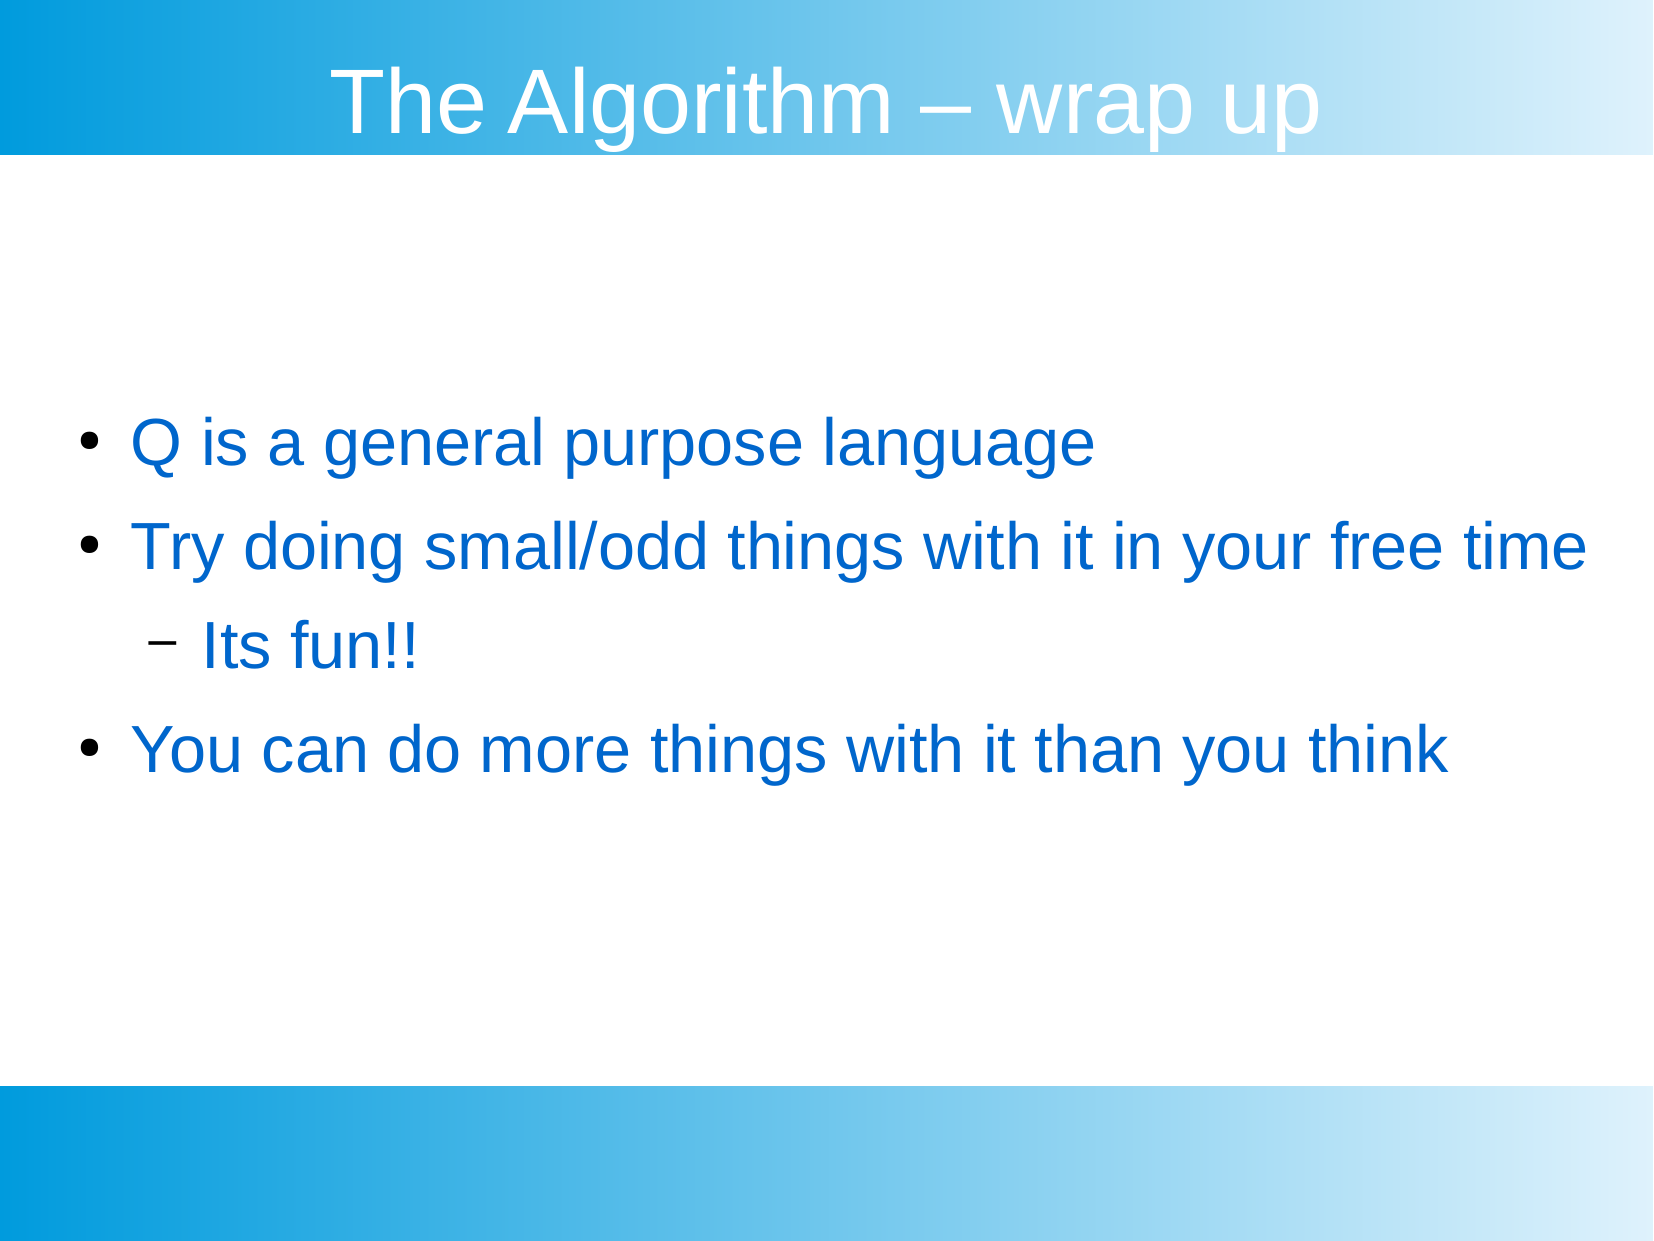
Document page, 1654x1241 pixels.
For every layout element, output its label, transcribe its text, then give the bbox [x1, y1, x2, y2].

list Q is a general purpose language Try doing small/odd things with it in your free time Its fun!! You can do more things with it than you think [60, 405, 1651, 794]
title The Algorithm – wrap up [82, 49, 1571, 155]
